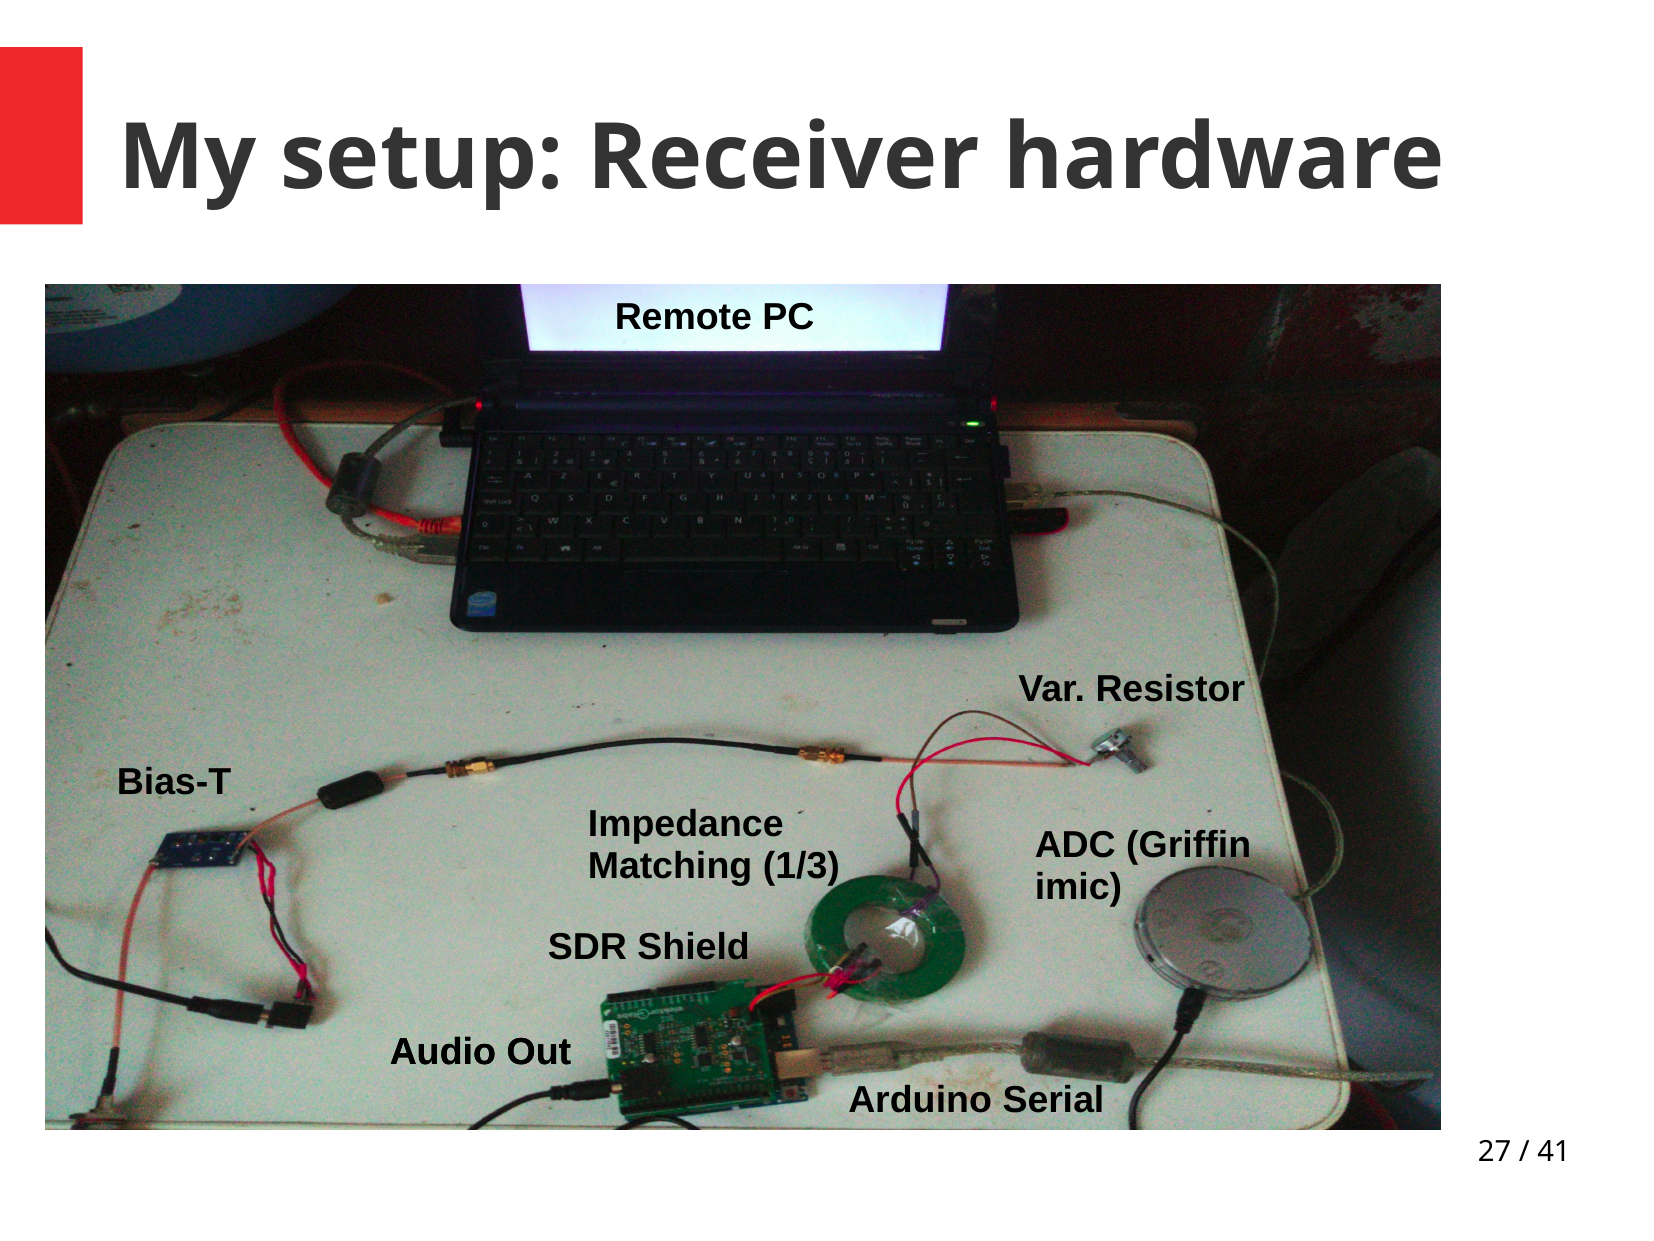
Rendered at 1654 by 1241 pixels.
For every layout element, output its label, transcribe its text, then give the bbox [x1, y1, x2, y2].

text_box Arduino Serial [833, 1071, 1120, 1129]
text_box Impedance Matching (1/3) [573, 795, 856, 894]
text_box SDR Shield [533, 918, 766, 976]
text_box Bias-T [102, 753, 247, 811]
text_box Remote PC [600, 288, 830, 346]
text_box ADC (Griffin imic) [1020, 816, 1267, 916]
text_box Var. Resistor [1003, 660, 1261, 717]
picture [45, 284, 1441, 1130]
title My setup: Receiver hardware [118, 45, 1571, 260]
text_box Audio Out [375, 1023, 587, 1081]
